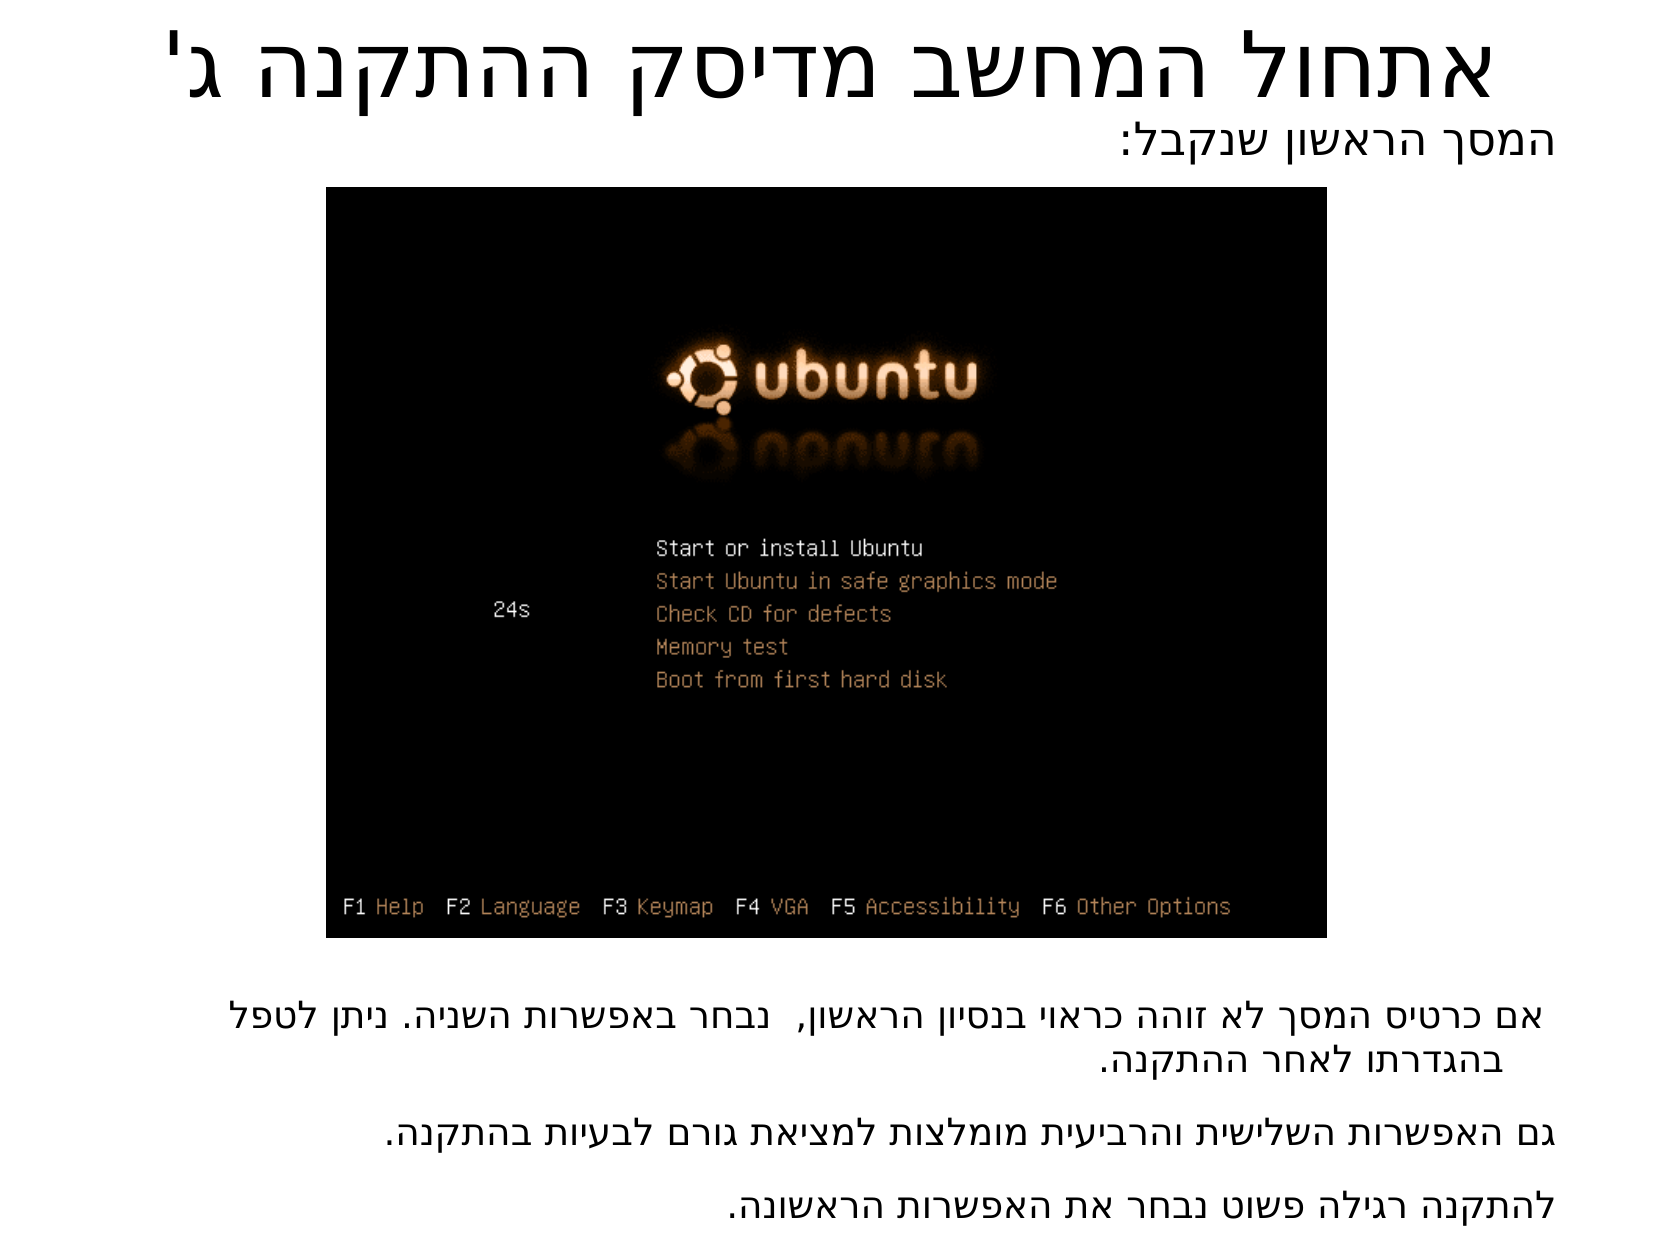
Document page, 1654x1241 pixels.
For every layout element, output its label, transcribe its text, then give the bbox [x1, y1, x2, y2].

picture [326, 187, 1327, 938]
title אתחול המחשב מדיסק ההתקנה ג' [86, 0, 1576, 112]
list המסך הראשון שנקבל: אם כרטיס המסך לא זוהה כראוי בנסיון הראשון, נבחר באפשרות השניה. ניתן לטפל בהגדרתו לאחר ההתקנה. גם האפשרות השלישית והרביעית מומלצות למציאת גורם לבעיות בהתקנה. להתקנה רגילה פשוט נבחר את האפשרות הראשונה. [86, 112, 1576, 1208]
